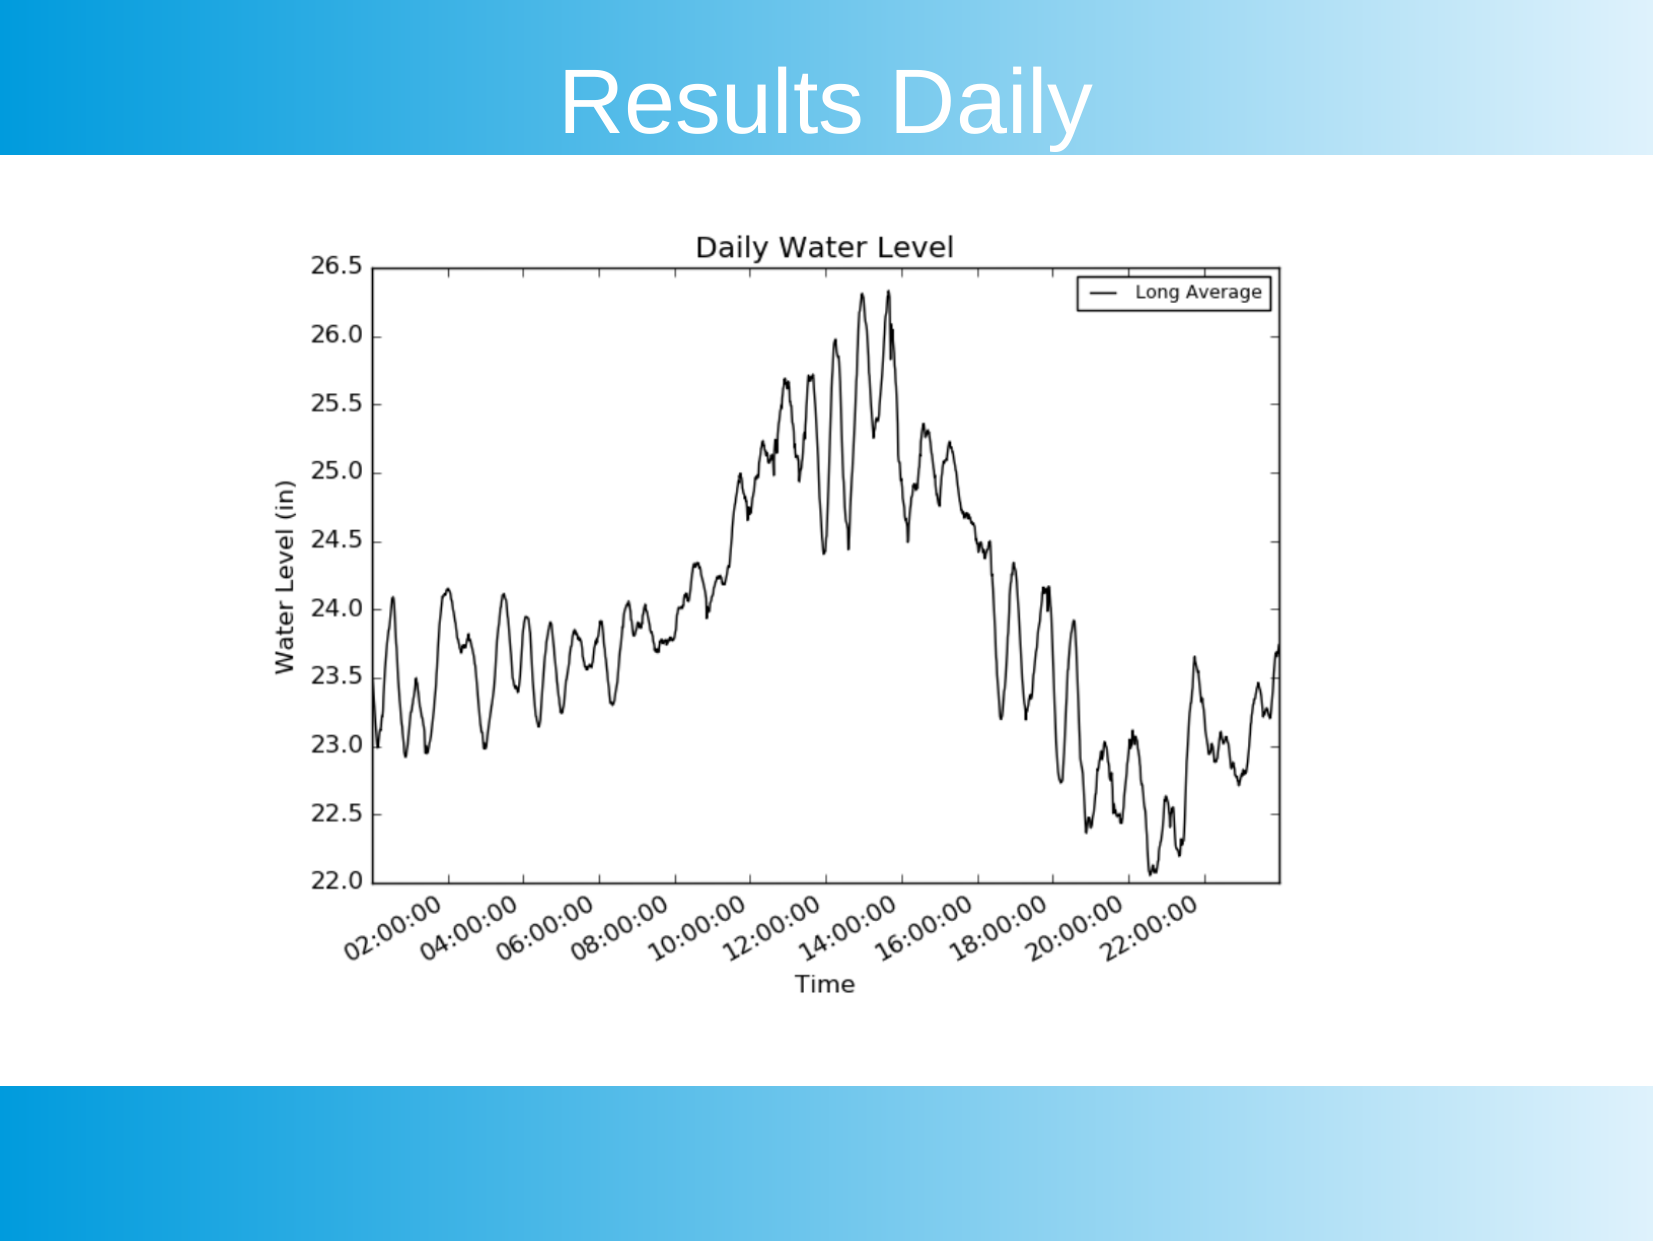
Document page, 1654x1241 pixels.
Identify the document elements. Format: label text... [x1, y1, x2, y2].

title Results Daily [82, 49, 1571, 155]
picture [225, 180, 1396, 1058]
